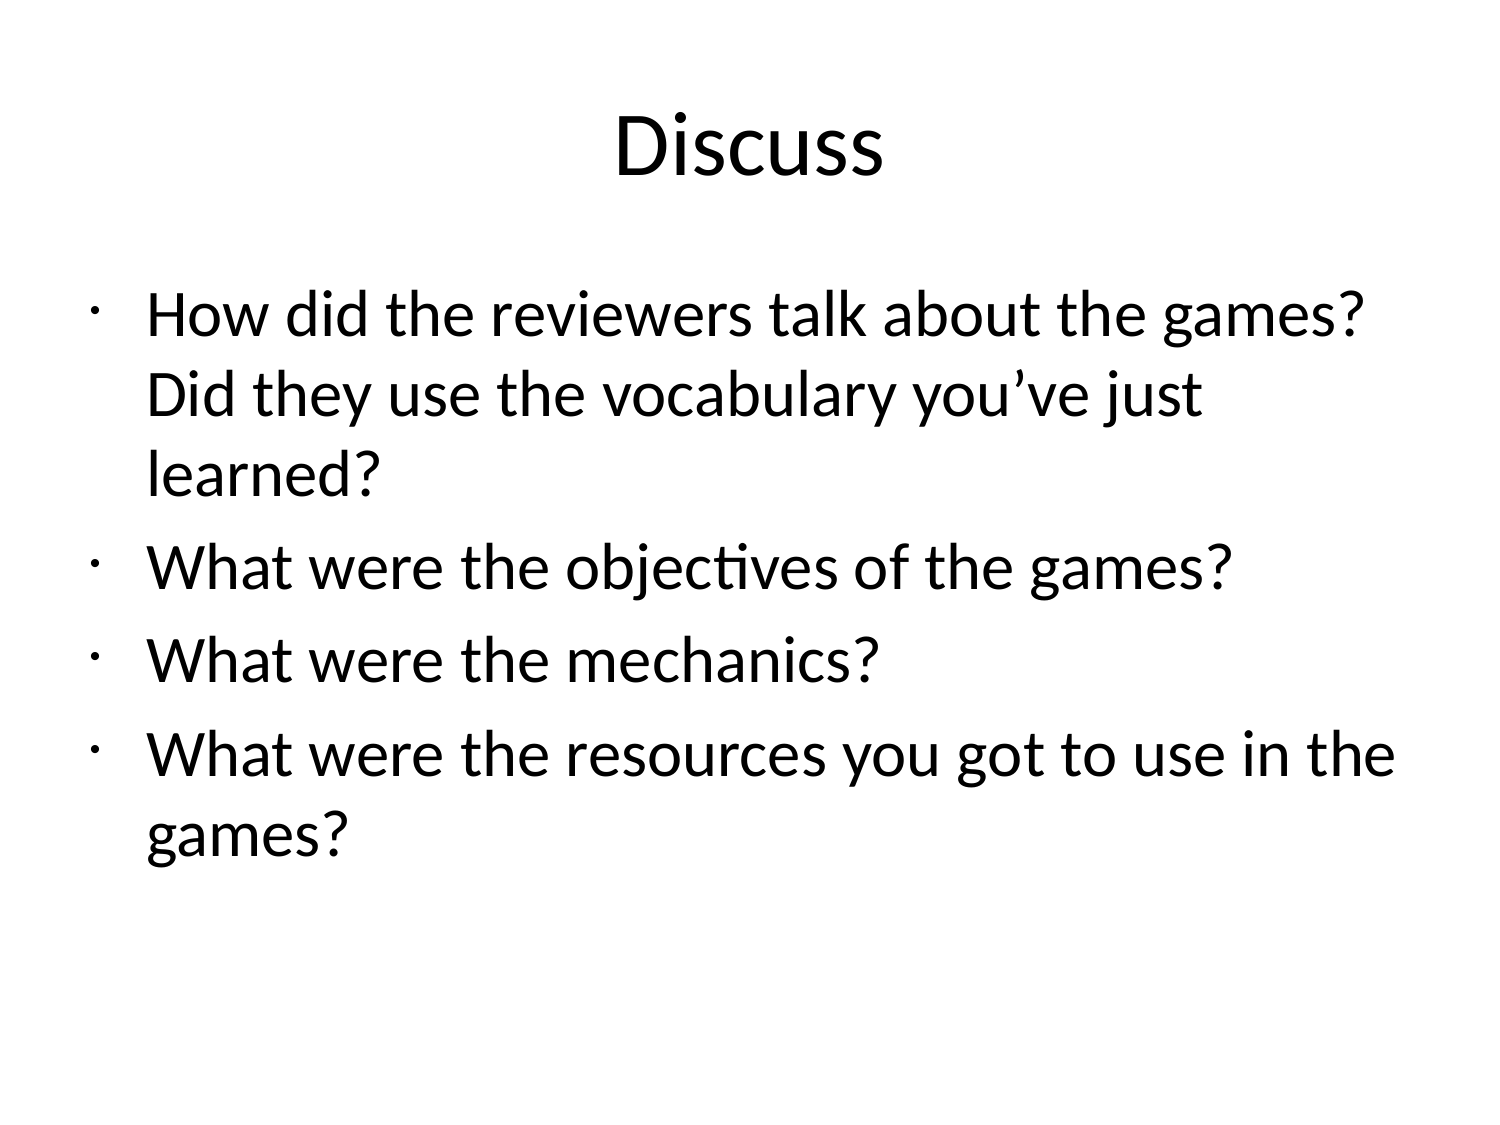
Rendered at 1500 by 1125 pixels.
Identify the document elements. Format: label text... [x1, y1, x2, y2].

title Discuss [75, 45, 1425, 233]
list How did the reviewers talk about the games? Did they use the vocabulary you’ve just learned? What were the objectives of the games? What were the mechanics? What were the resources you got to use in the games? [75, 262, 1425, 1005]
